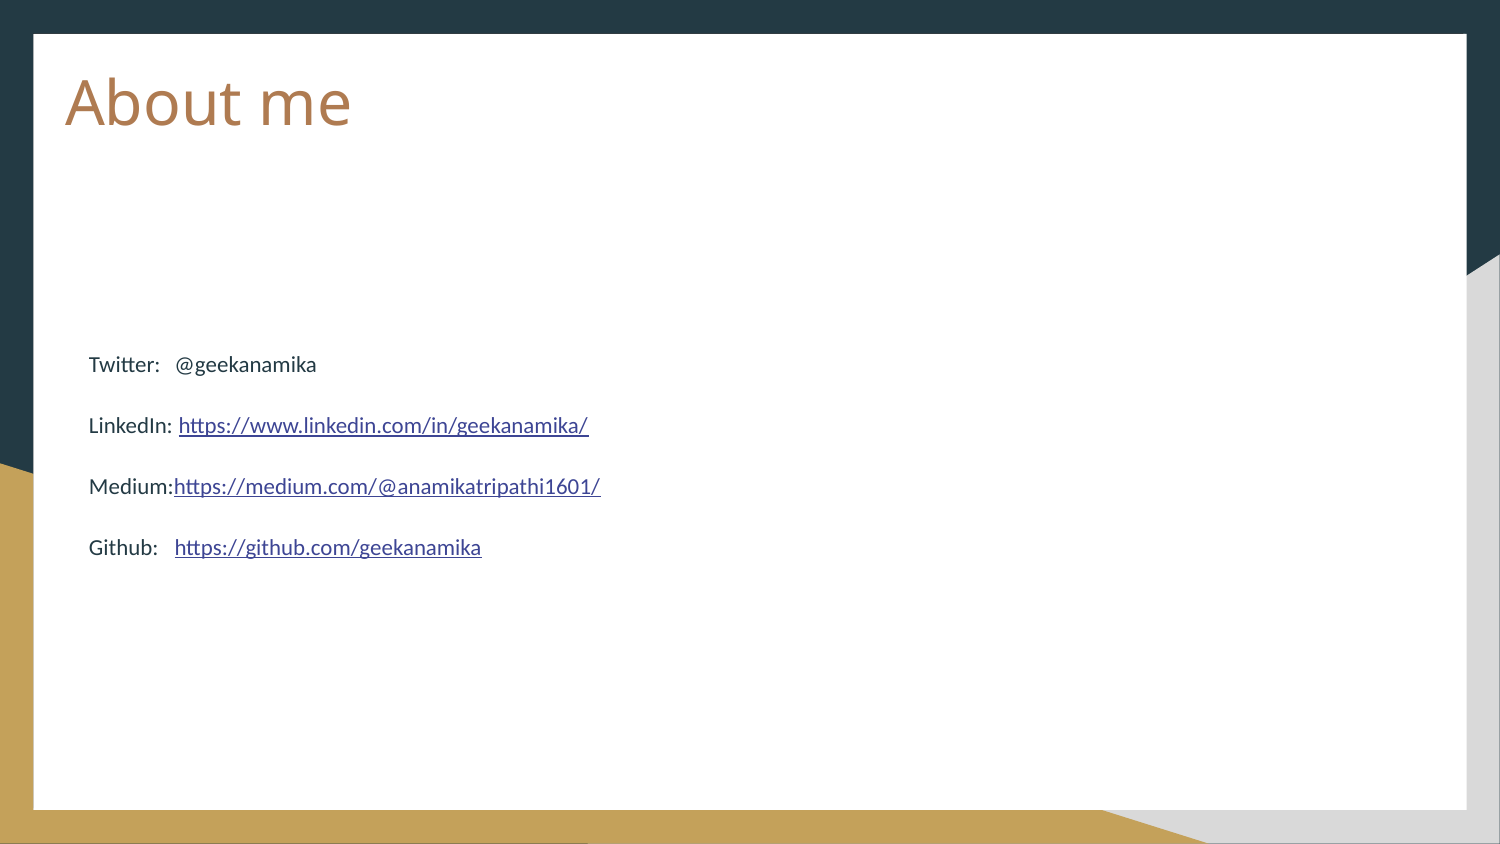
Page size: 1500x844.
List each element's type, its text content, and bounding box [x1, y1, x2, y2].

list Twitter: @geekanamika LinkedIn: https://www.linkedin.com/in/geekanamika/ Medium:https://medium.com/@anamikatripathi1601/ Github: https://github.com/geekanamika [73, 213, 909, 751]
title About me [50, 48, 1282, 205]
